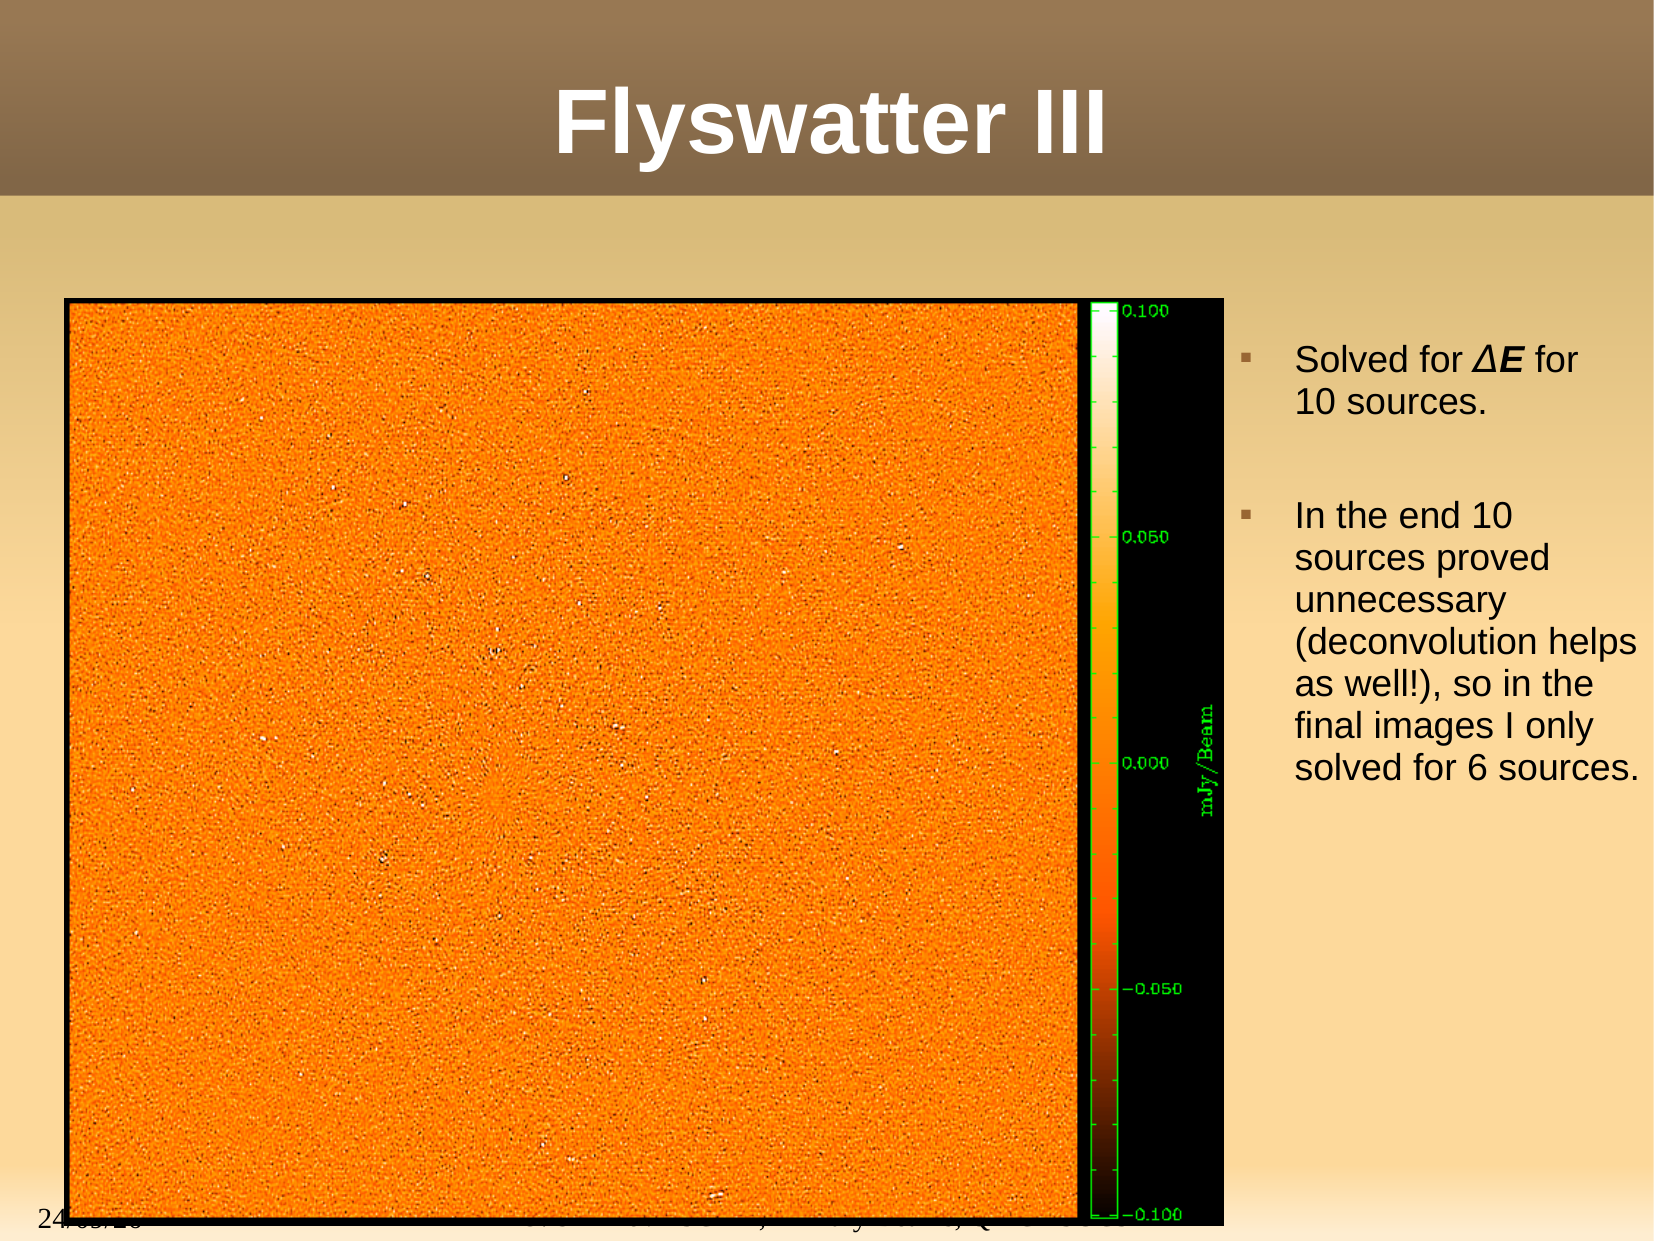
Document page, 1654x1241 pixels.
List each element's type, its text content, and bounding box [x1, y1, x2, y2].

picture [0, 0, 1654, 1241]
title Flyswatter III [125, 17, 1538, 226]
list Solved for ΔE for 10 sources. In the end 10 sources proved unnecessary (deconvolution helps as well!), so in the final images I only solved for 6 sources. [1223, 337, 1654, 1163]
